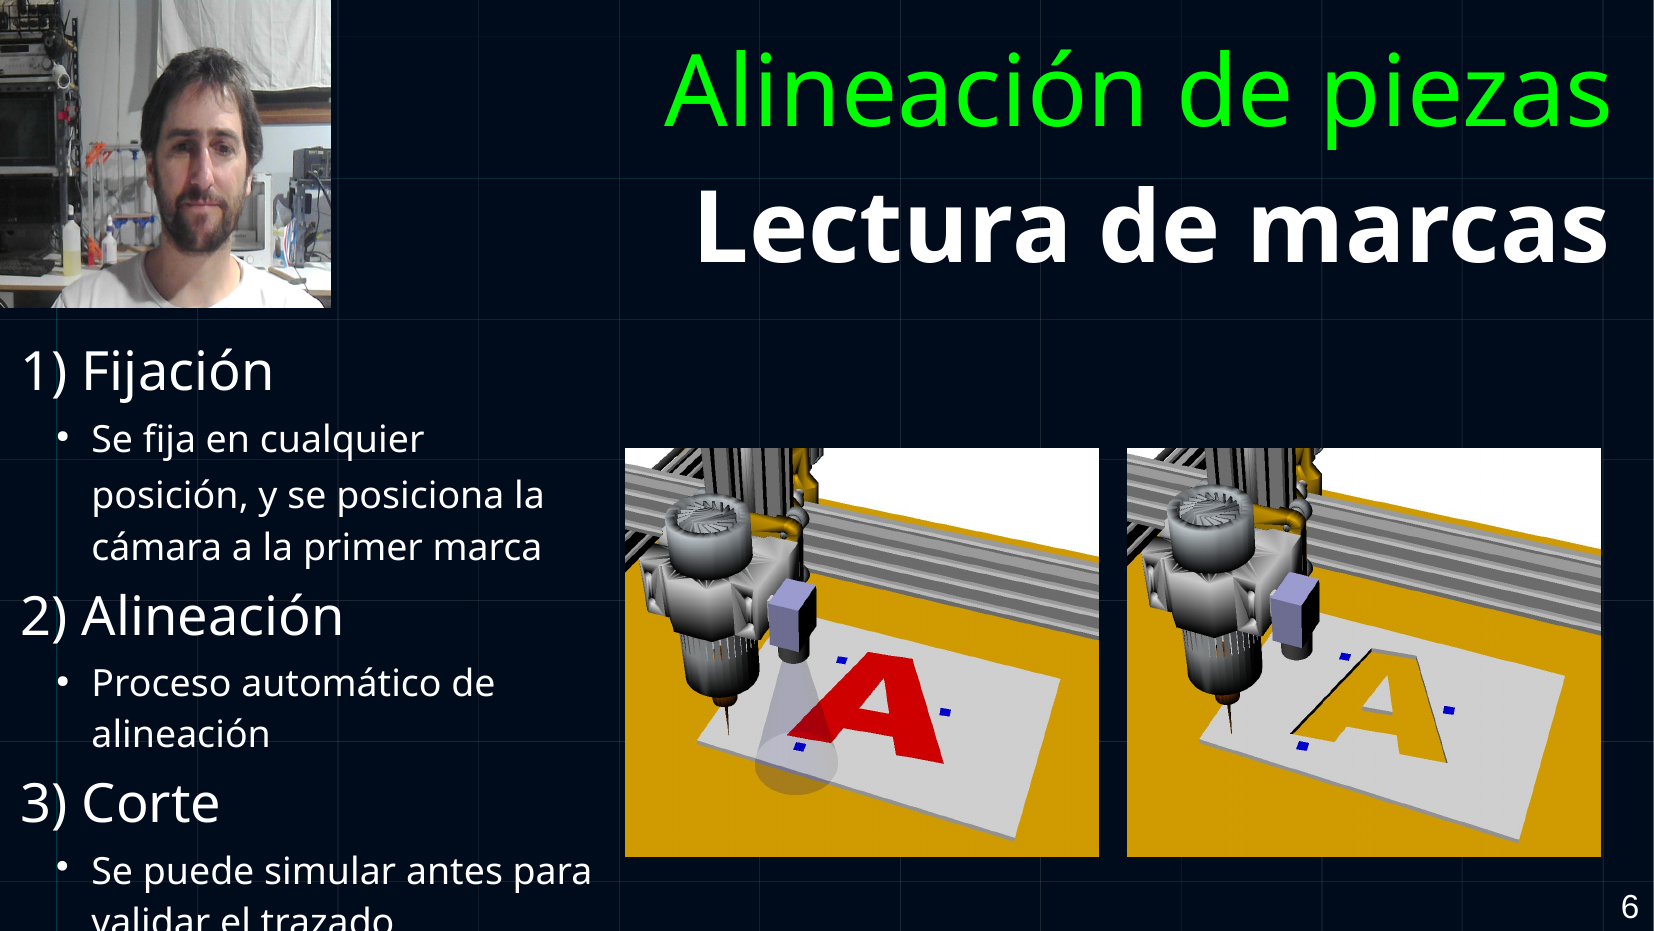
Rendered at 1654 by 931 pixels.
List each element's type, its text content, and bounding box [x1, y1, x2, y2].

text_box Alineación de piezas Lectura de marcas [649, 11, 1642, 284]
text_box <number> [1606, 880, 1654, 931]
picture [0, 0, 1654, 931]
text_box Fijación Se fija en cualquier posición, y se posiciona la cámara a la primer marca Alineación Proceso automático de alineación Corte Se puede simular antes para validar el trazado [5, 324, 626, 931]
